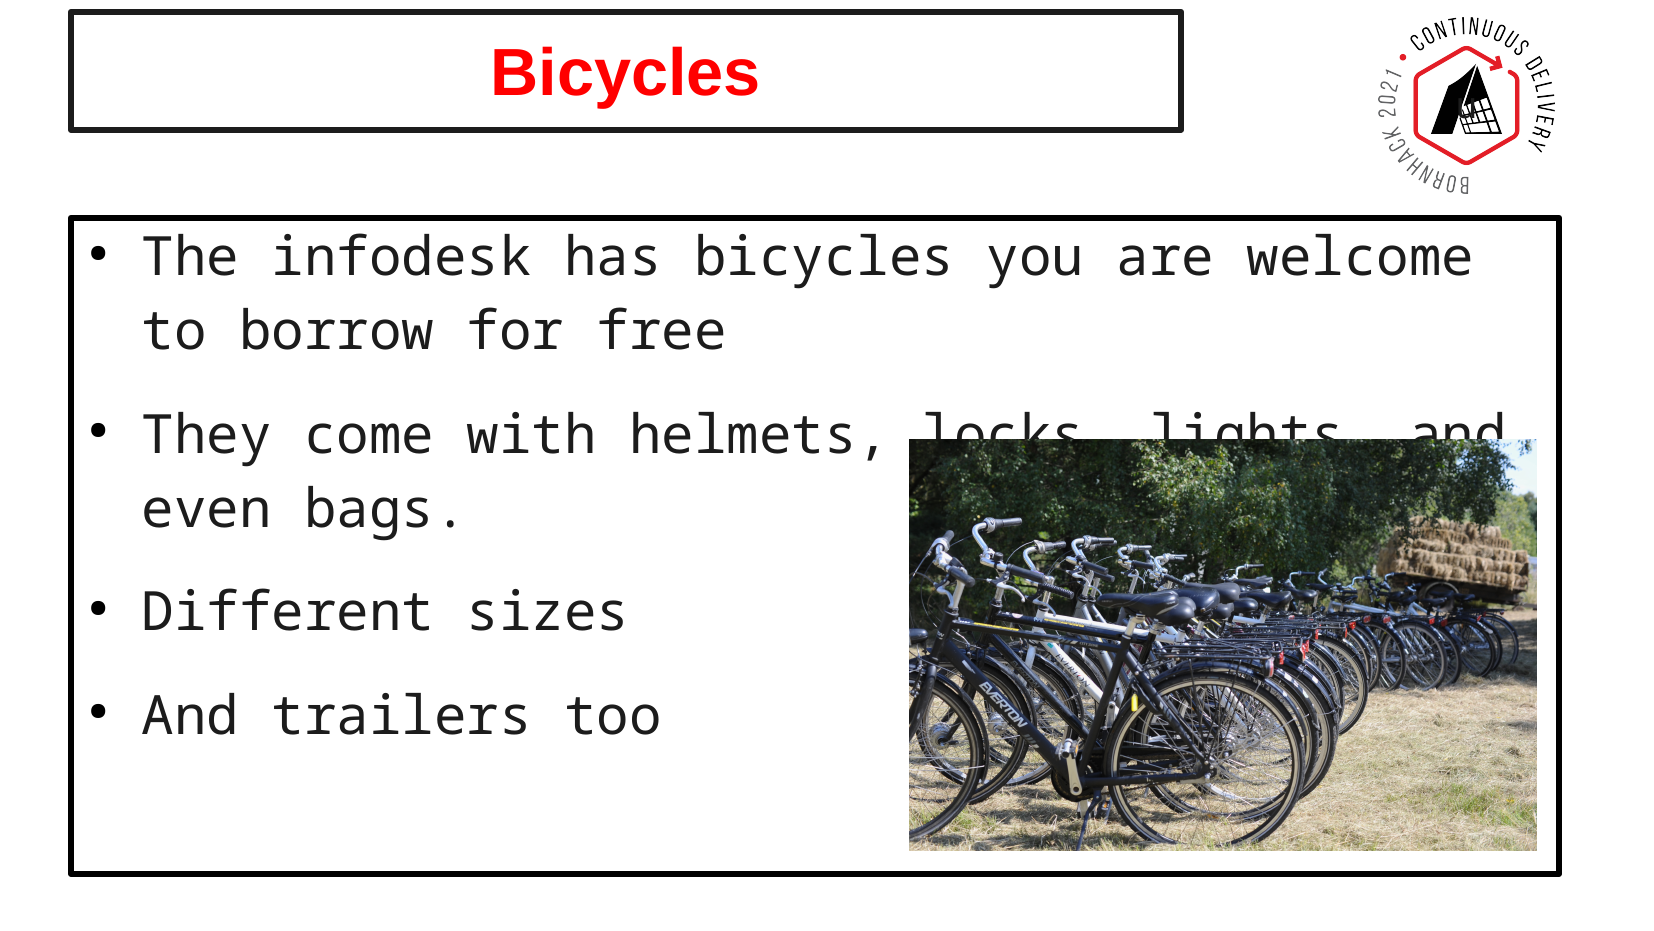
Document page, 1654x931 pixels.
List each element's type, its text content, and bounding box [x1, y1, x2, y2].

subtitle The infodesk has bicycles you are welcome to borrow for free They come with helmets, locks, lights, and even bags. Different sizes And trailers too [70, 217, 1560, 875]
picture [909, 439, 1537, 851]
picture [1378, 17, 1555, 194]
title Bicycles [70, 11, 1182, 130]
